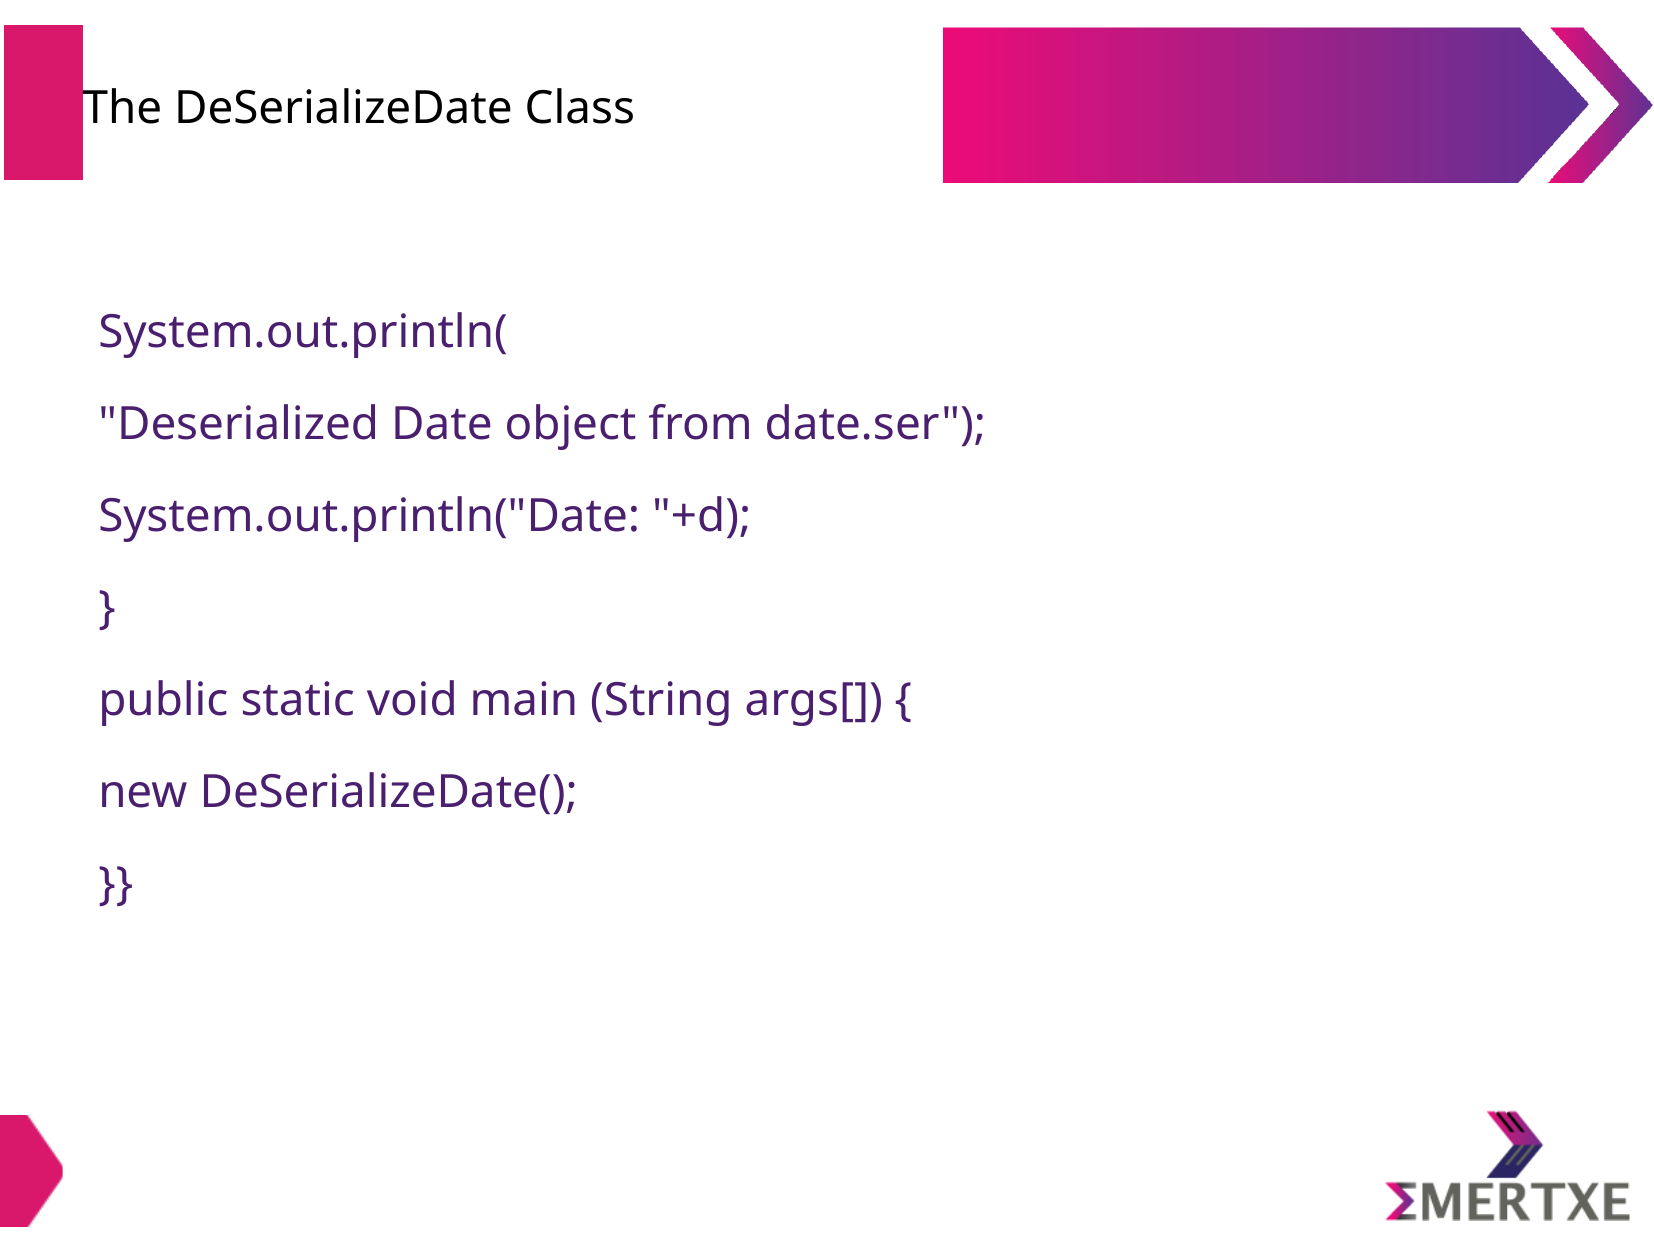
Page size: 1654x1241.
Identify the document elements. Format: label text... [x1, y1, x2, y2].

list System.out.println( "Deserialized Date object from date.ser"); System.out.println("Date: "+d); } public static void main (String args[]) { new DeSerializeDate(); }} [98, 297, 1587, 1018]
picture [1385, 1107, 1631, 1221]
title The DeSerializeDate Class [82, 2, 1571, 210]
picture [1571, 27, 1653, 183]
